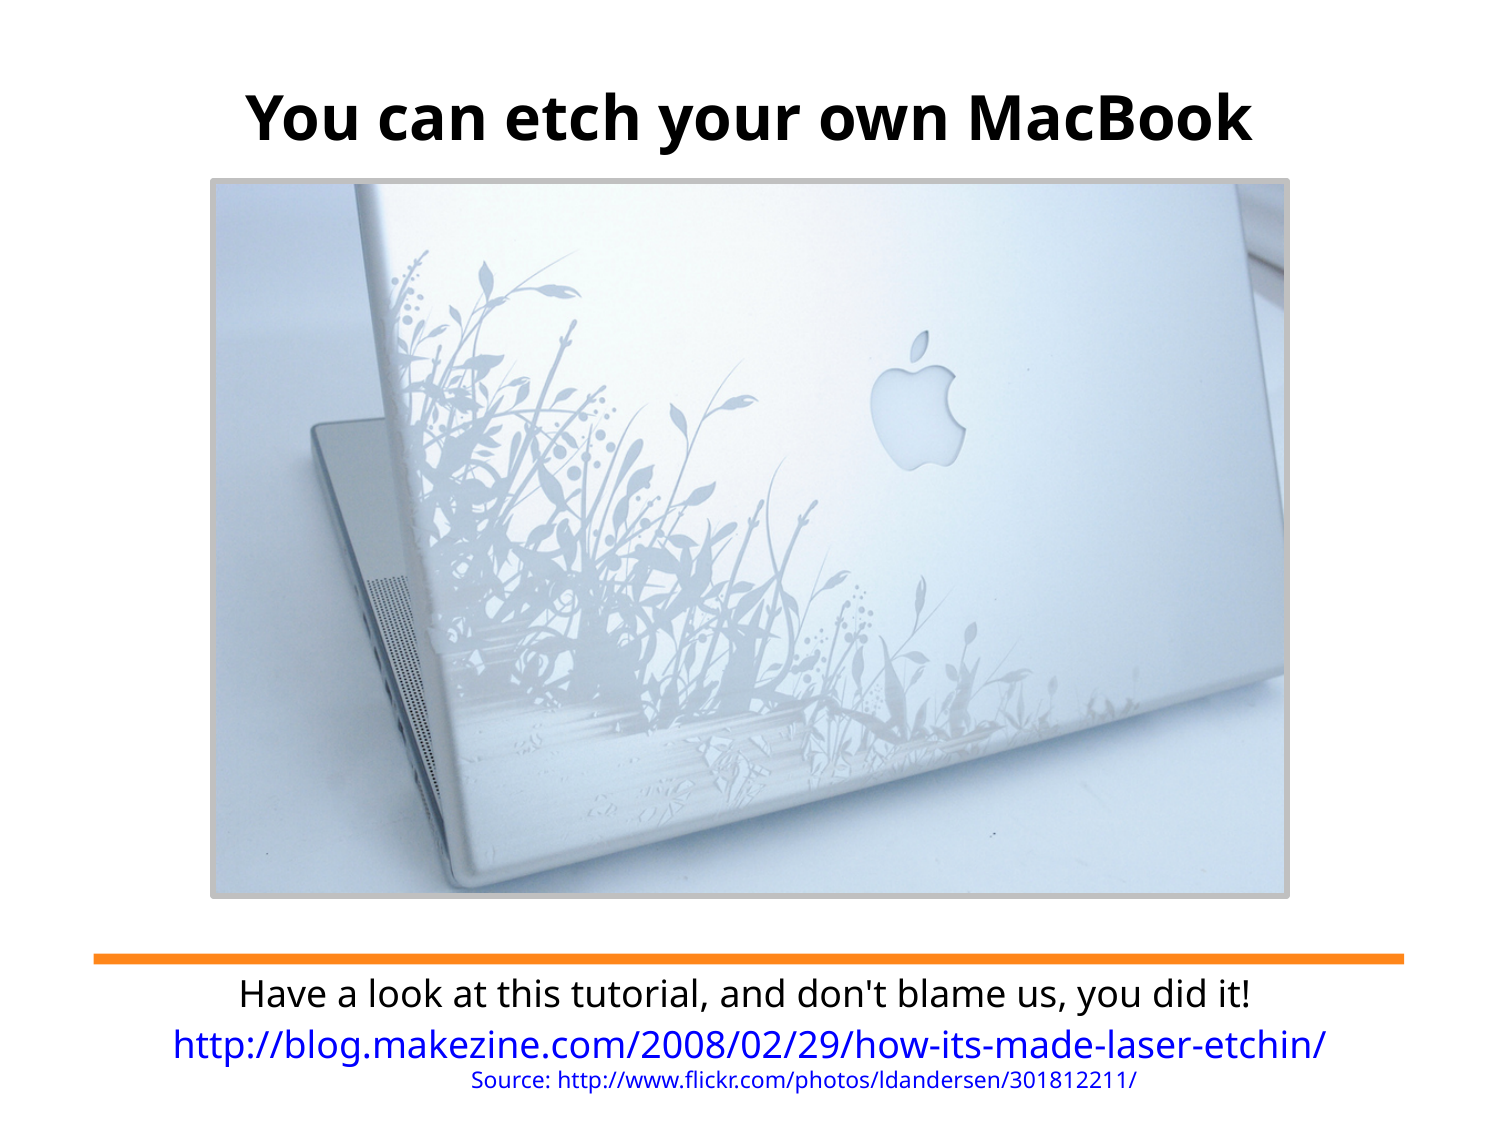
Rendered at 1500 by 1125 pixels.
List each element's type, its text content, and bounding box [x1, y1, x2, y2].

picture [0, 0, 1500, 1125]
text_box Have a look at this tutorial, and don't blame us, you did it! http://blog.makezine.com/2008/02/29/how-its-made-laser-etchin/ [52, 960, 1448, 1064]
title You can etch your own MacBook [75, 44, 1426, 188]
text_box Source: http://www.flickr.com/photos/ldandersen/301812211/ [456, 1056, 1044, 1098]
